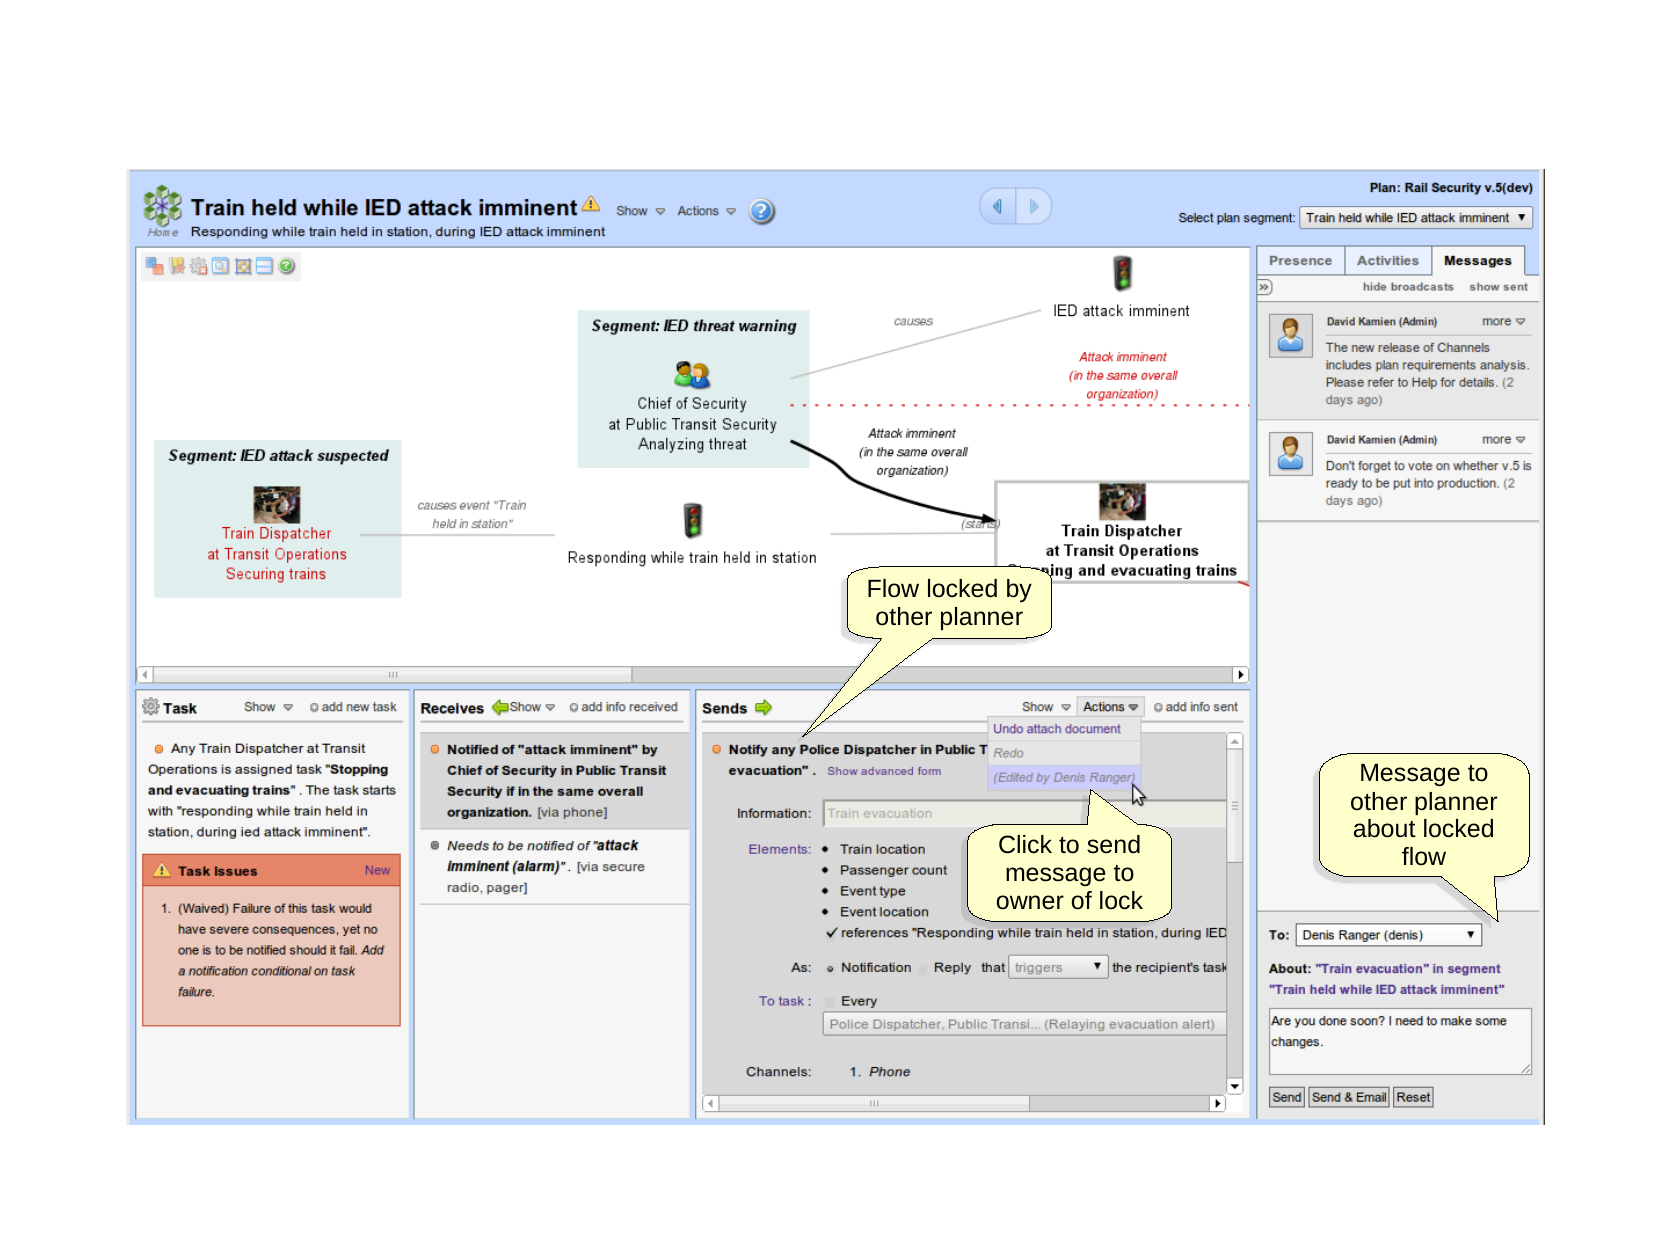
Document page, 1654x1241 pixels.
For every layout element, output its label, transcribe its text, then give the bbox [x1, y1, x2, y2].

text_box Click to send message to owner of lock [967, 789, 1172, 922]
text_box Flow locked by other planner [802, 566, 1052, 737]
picture [126, 169, 1545, 1126]
text_box Message to other planner about locked flow [1319, 753, 1530, 922]
